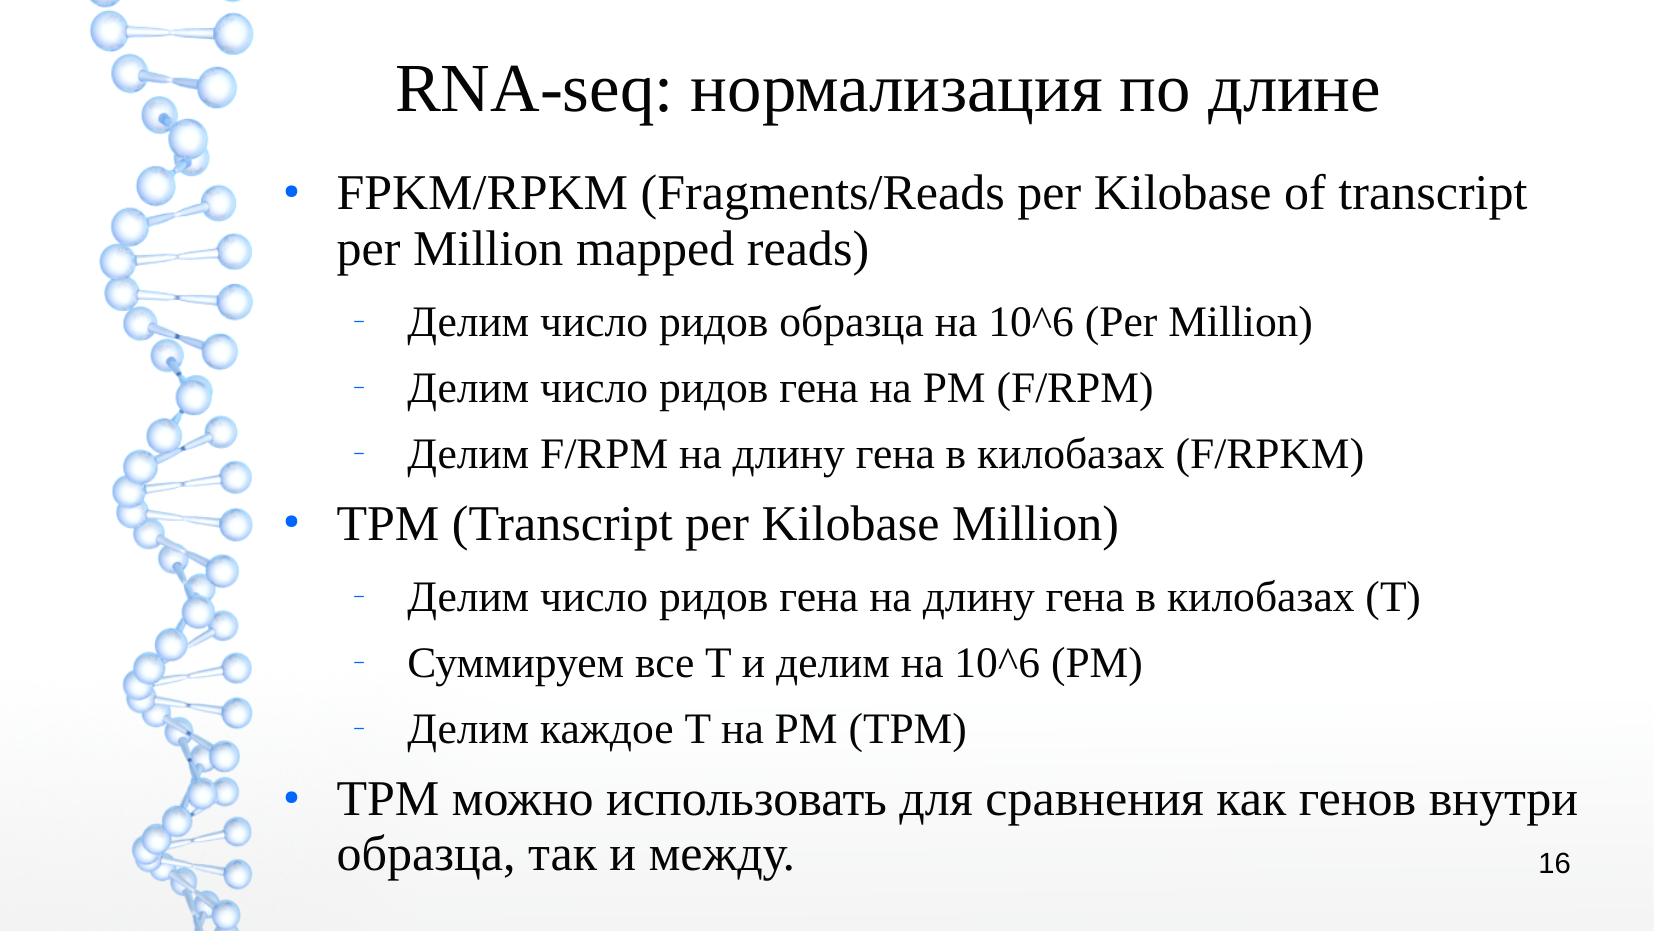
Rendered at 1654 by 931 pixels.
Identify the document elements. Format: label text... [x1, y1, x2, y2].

title RNA-seq: нормализация по длине [224, 11, 1554, 166]
picture [0, 0, 1654, 931]
list FPKM/RPKM (Fragments/Reads per Kilobase of transcript per Million mapped reads) Делим число ридов образца на 10^6 (Per Million) Делим число ридов гена на PM (F/RPM) Делим F/RPM на длину гена в килобазах (F/RPKM) TPM (Transcript per Kilobase Million) Делим число ридов гена на длину гена в килобазах (T) Суммируем все T и делим на 10^6 (PM) Делим каждое T на PM (TPM) TPM можно использовать для сравнения как генов внутри образца, так и между. [265, 165, 1595, 886]
